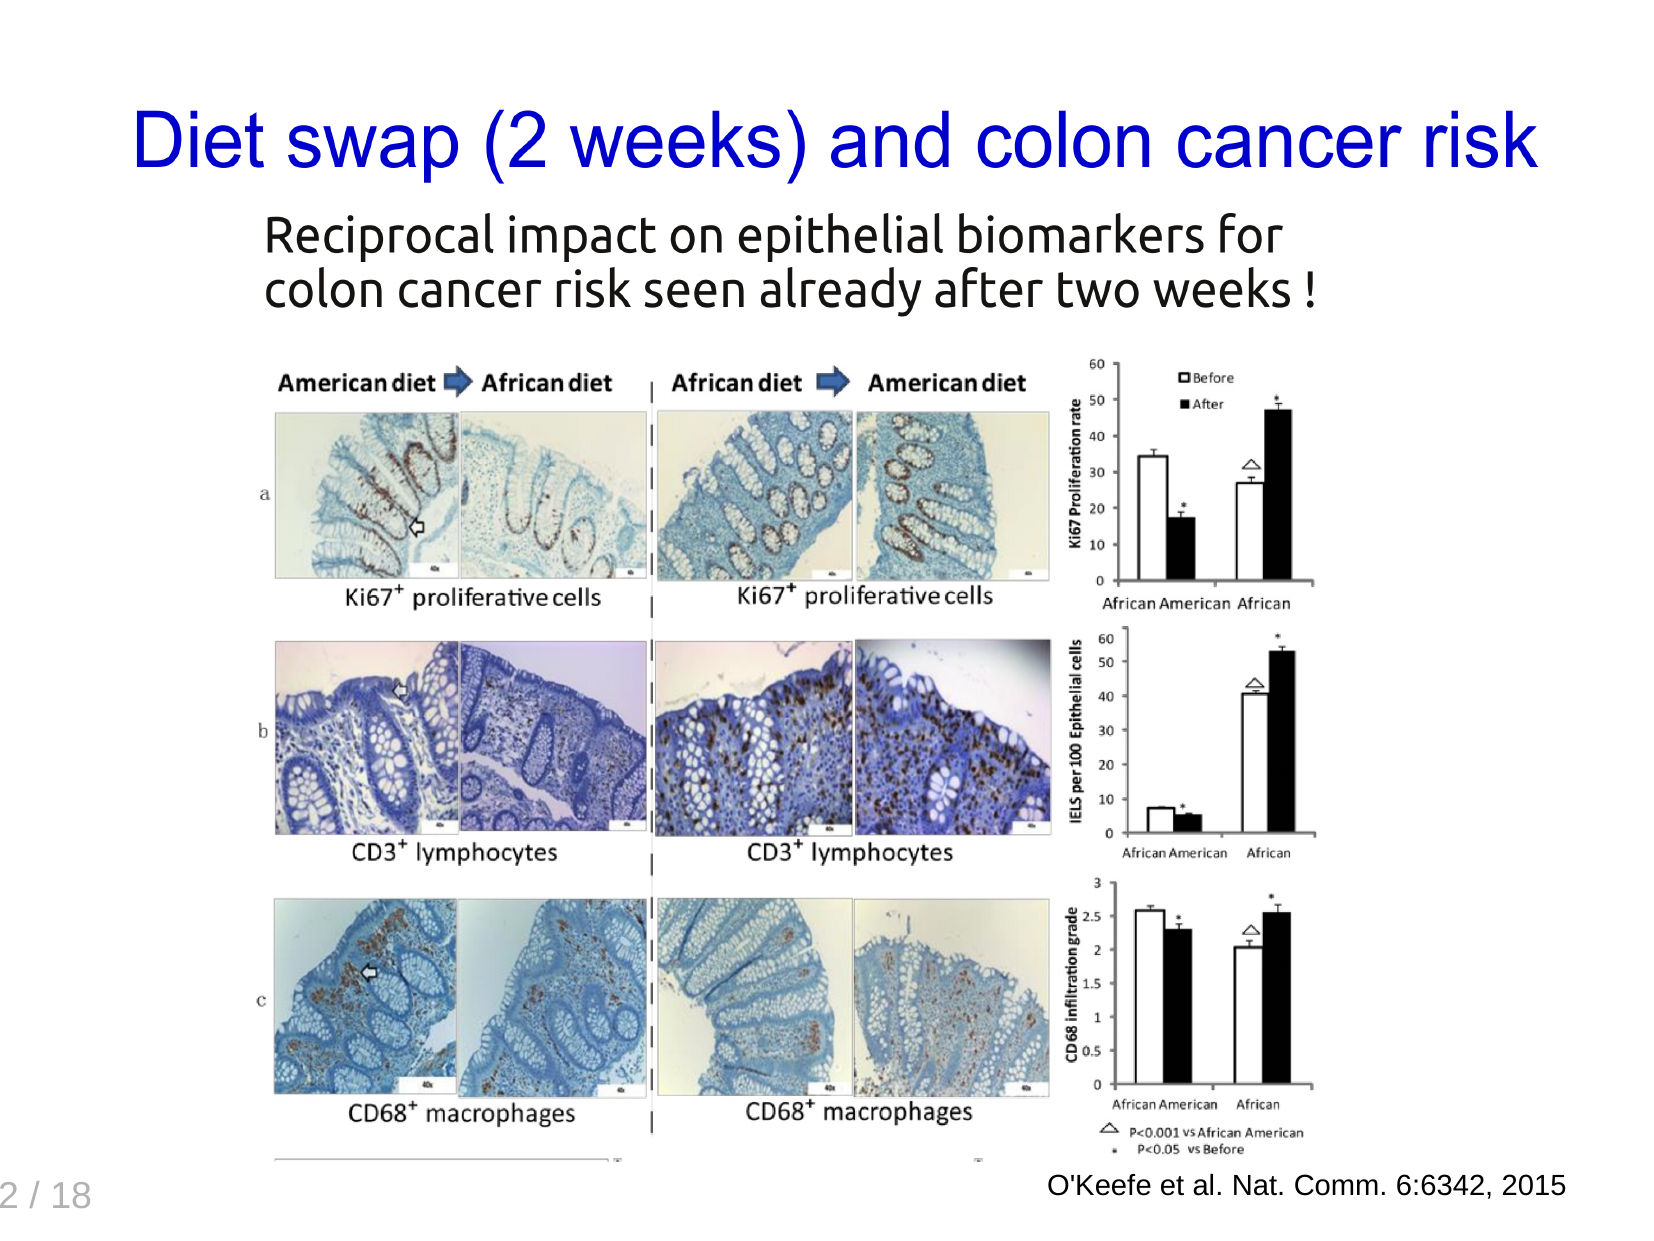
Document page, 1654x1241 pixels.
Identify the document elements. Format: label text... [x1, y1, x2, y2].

picture [37, 24, 1618, 1194]
text_box O'Keefe et al. Nat. Comm. 6:6342, 2015 [1032, 1161, 1618, 1216]
text_box <number> / 18 [0, 1167, 237, 1225]
